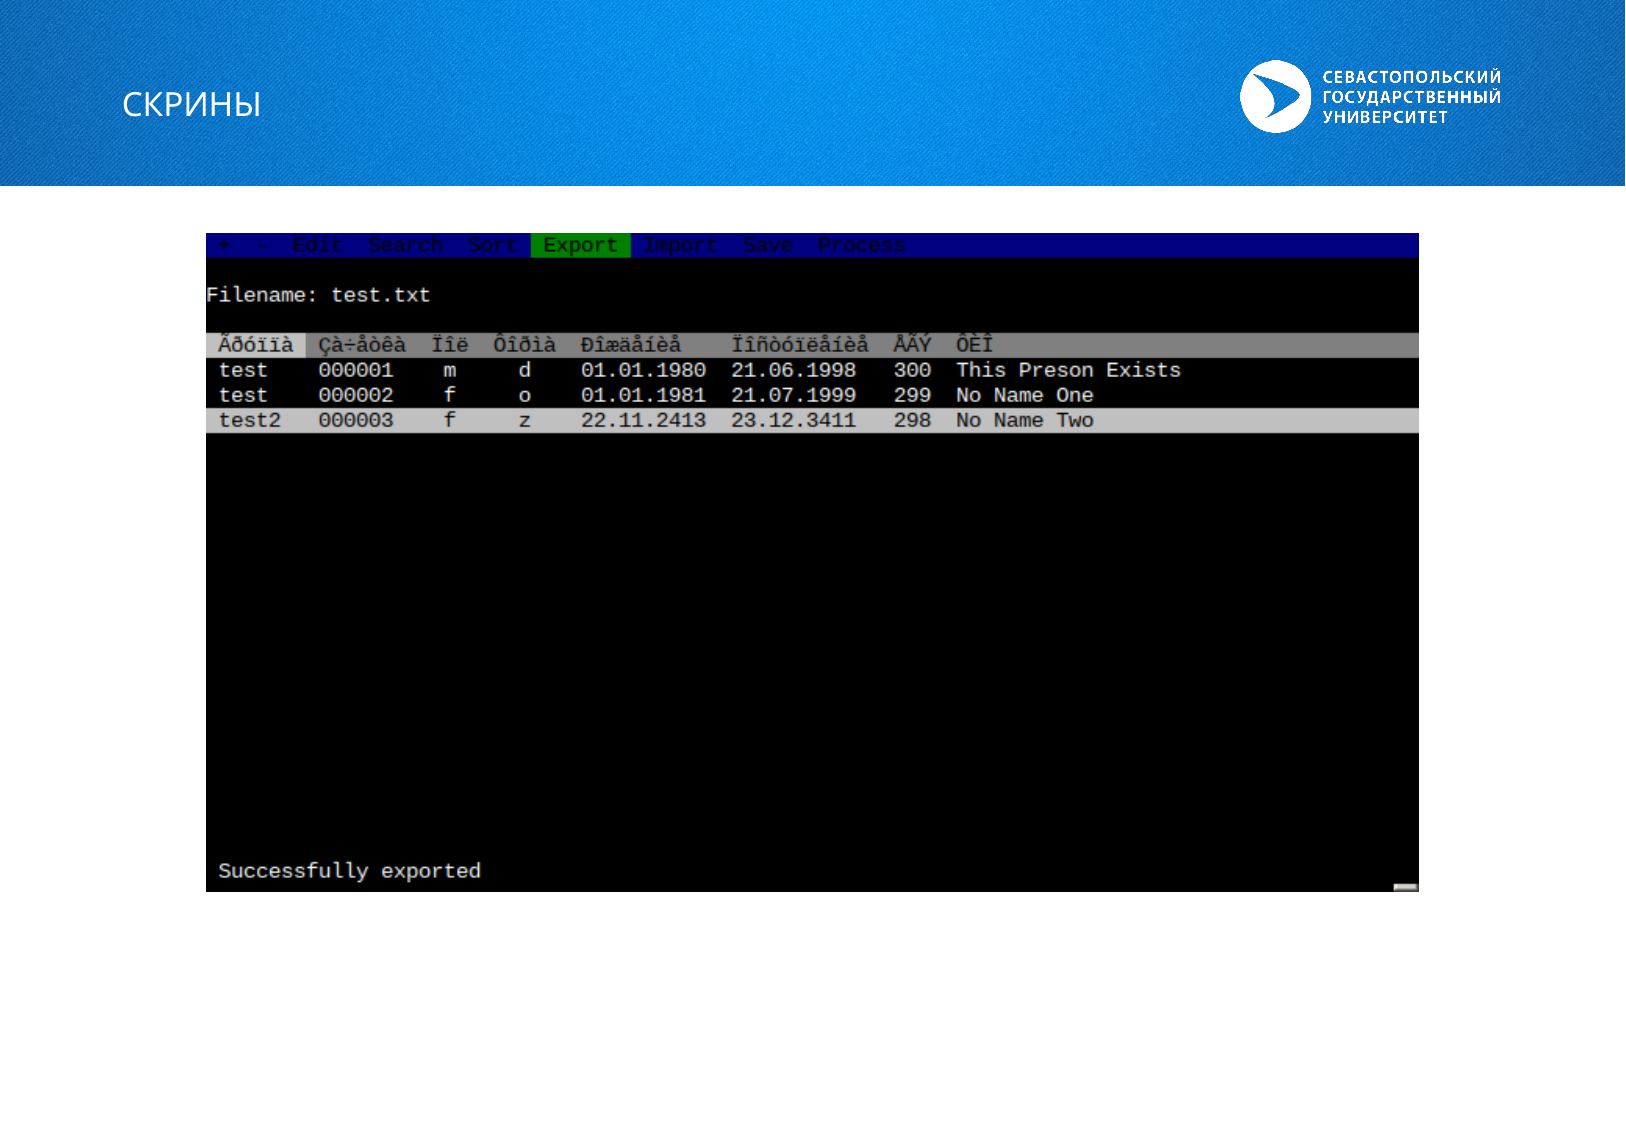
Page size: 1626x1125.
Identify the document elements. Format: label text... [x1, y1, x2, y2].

picture [206, 233, 1419, 892]
text_box СКРИНЫ [107, 80, 1012, 131]
picture [0, 0, 1625, 186]
